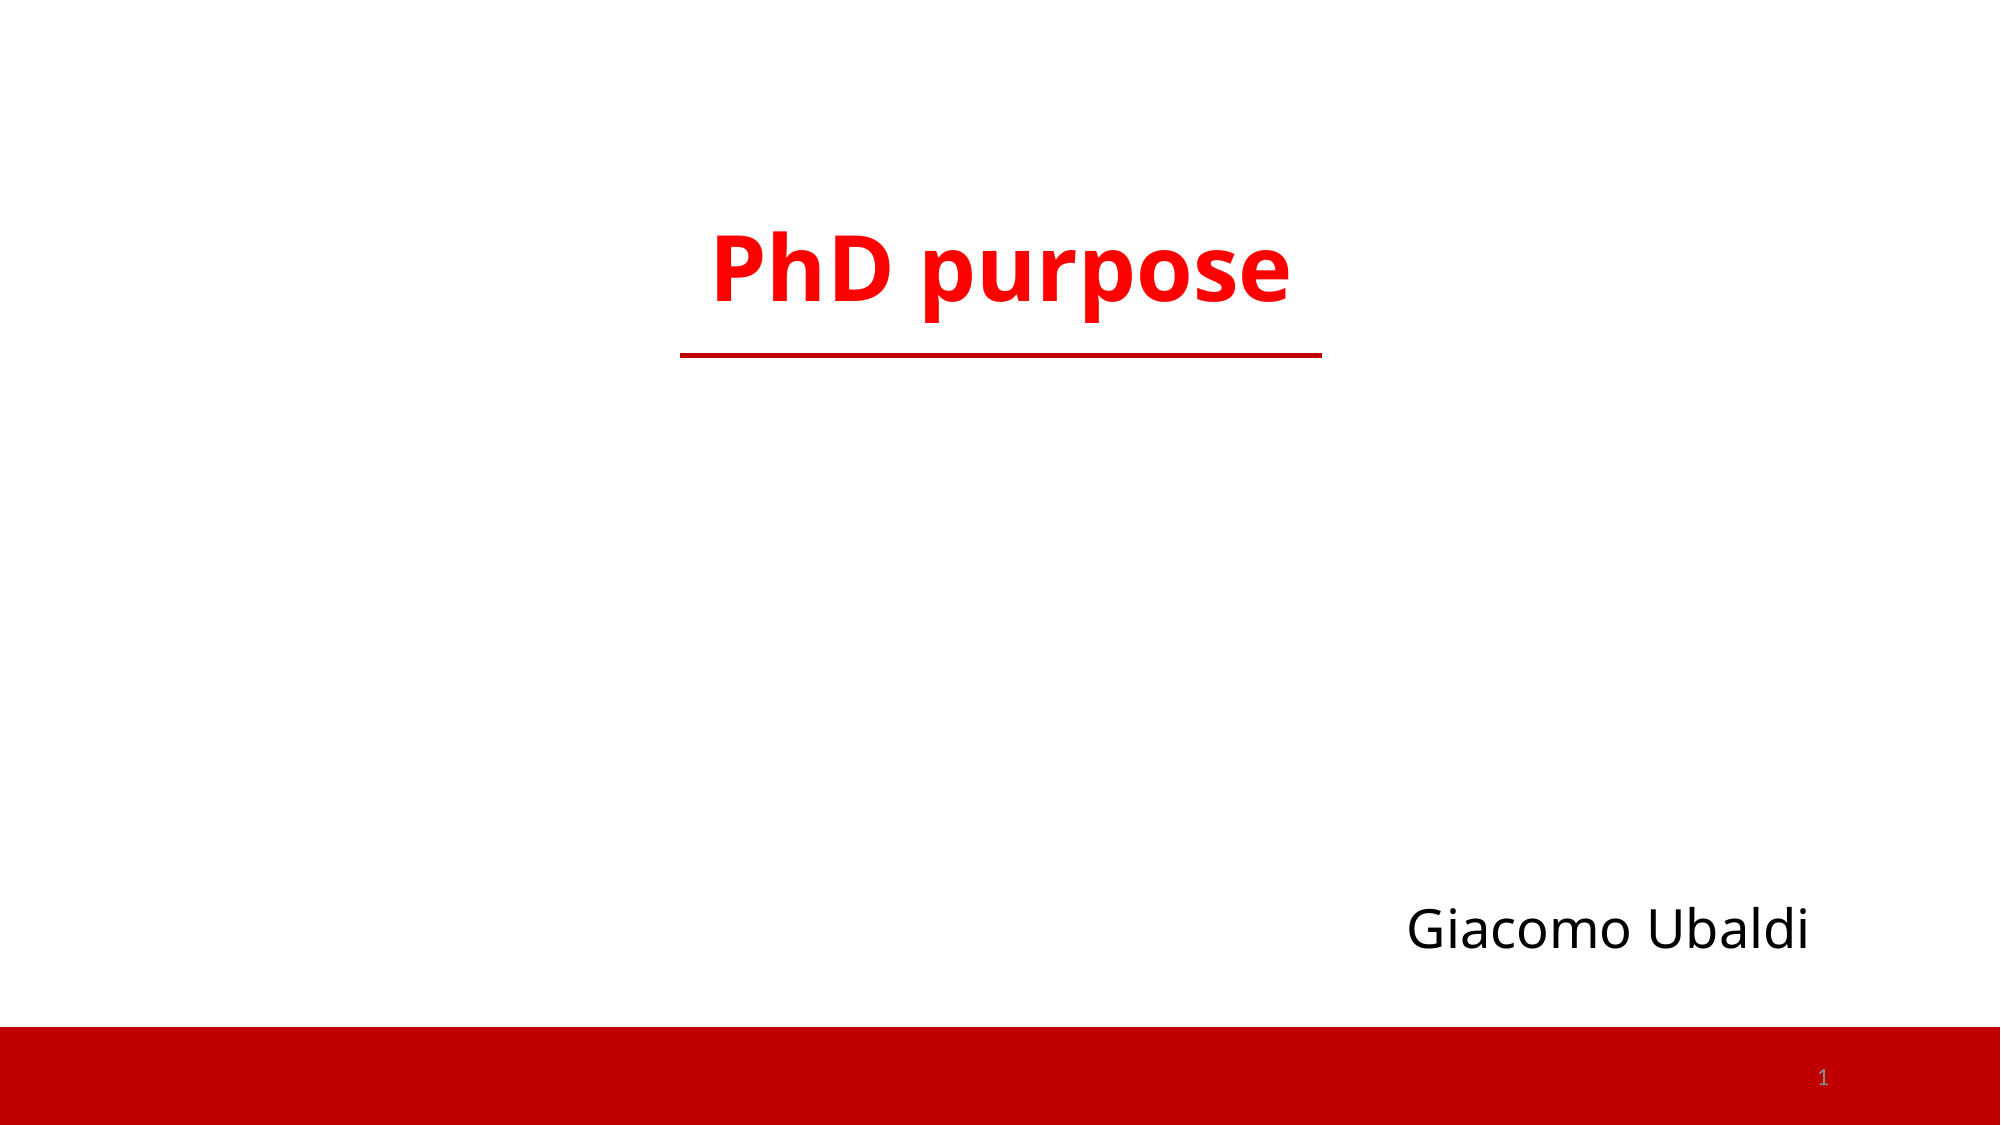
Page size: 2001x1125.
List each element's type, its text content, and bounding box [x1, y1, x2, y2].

text_box Giacomo Ubaldi [1392, 868, 1831, 994]
text_box PhD purpose [138, 209, 1864, 334]
text_box [0, 1029, 2000, 1125]
text_box <numero> [1816, 1060, 1855, 1090]
